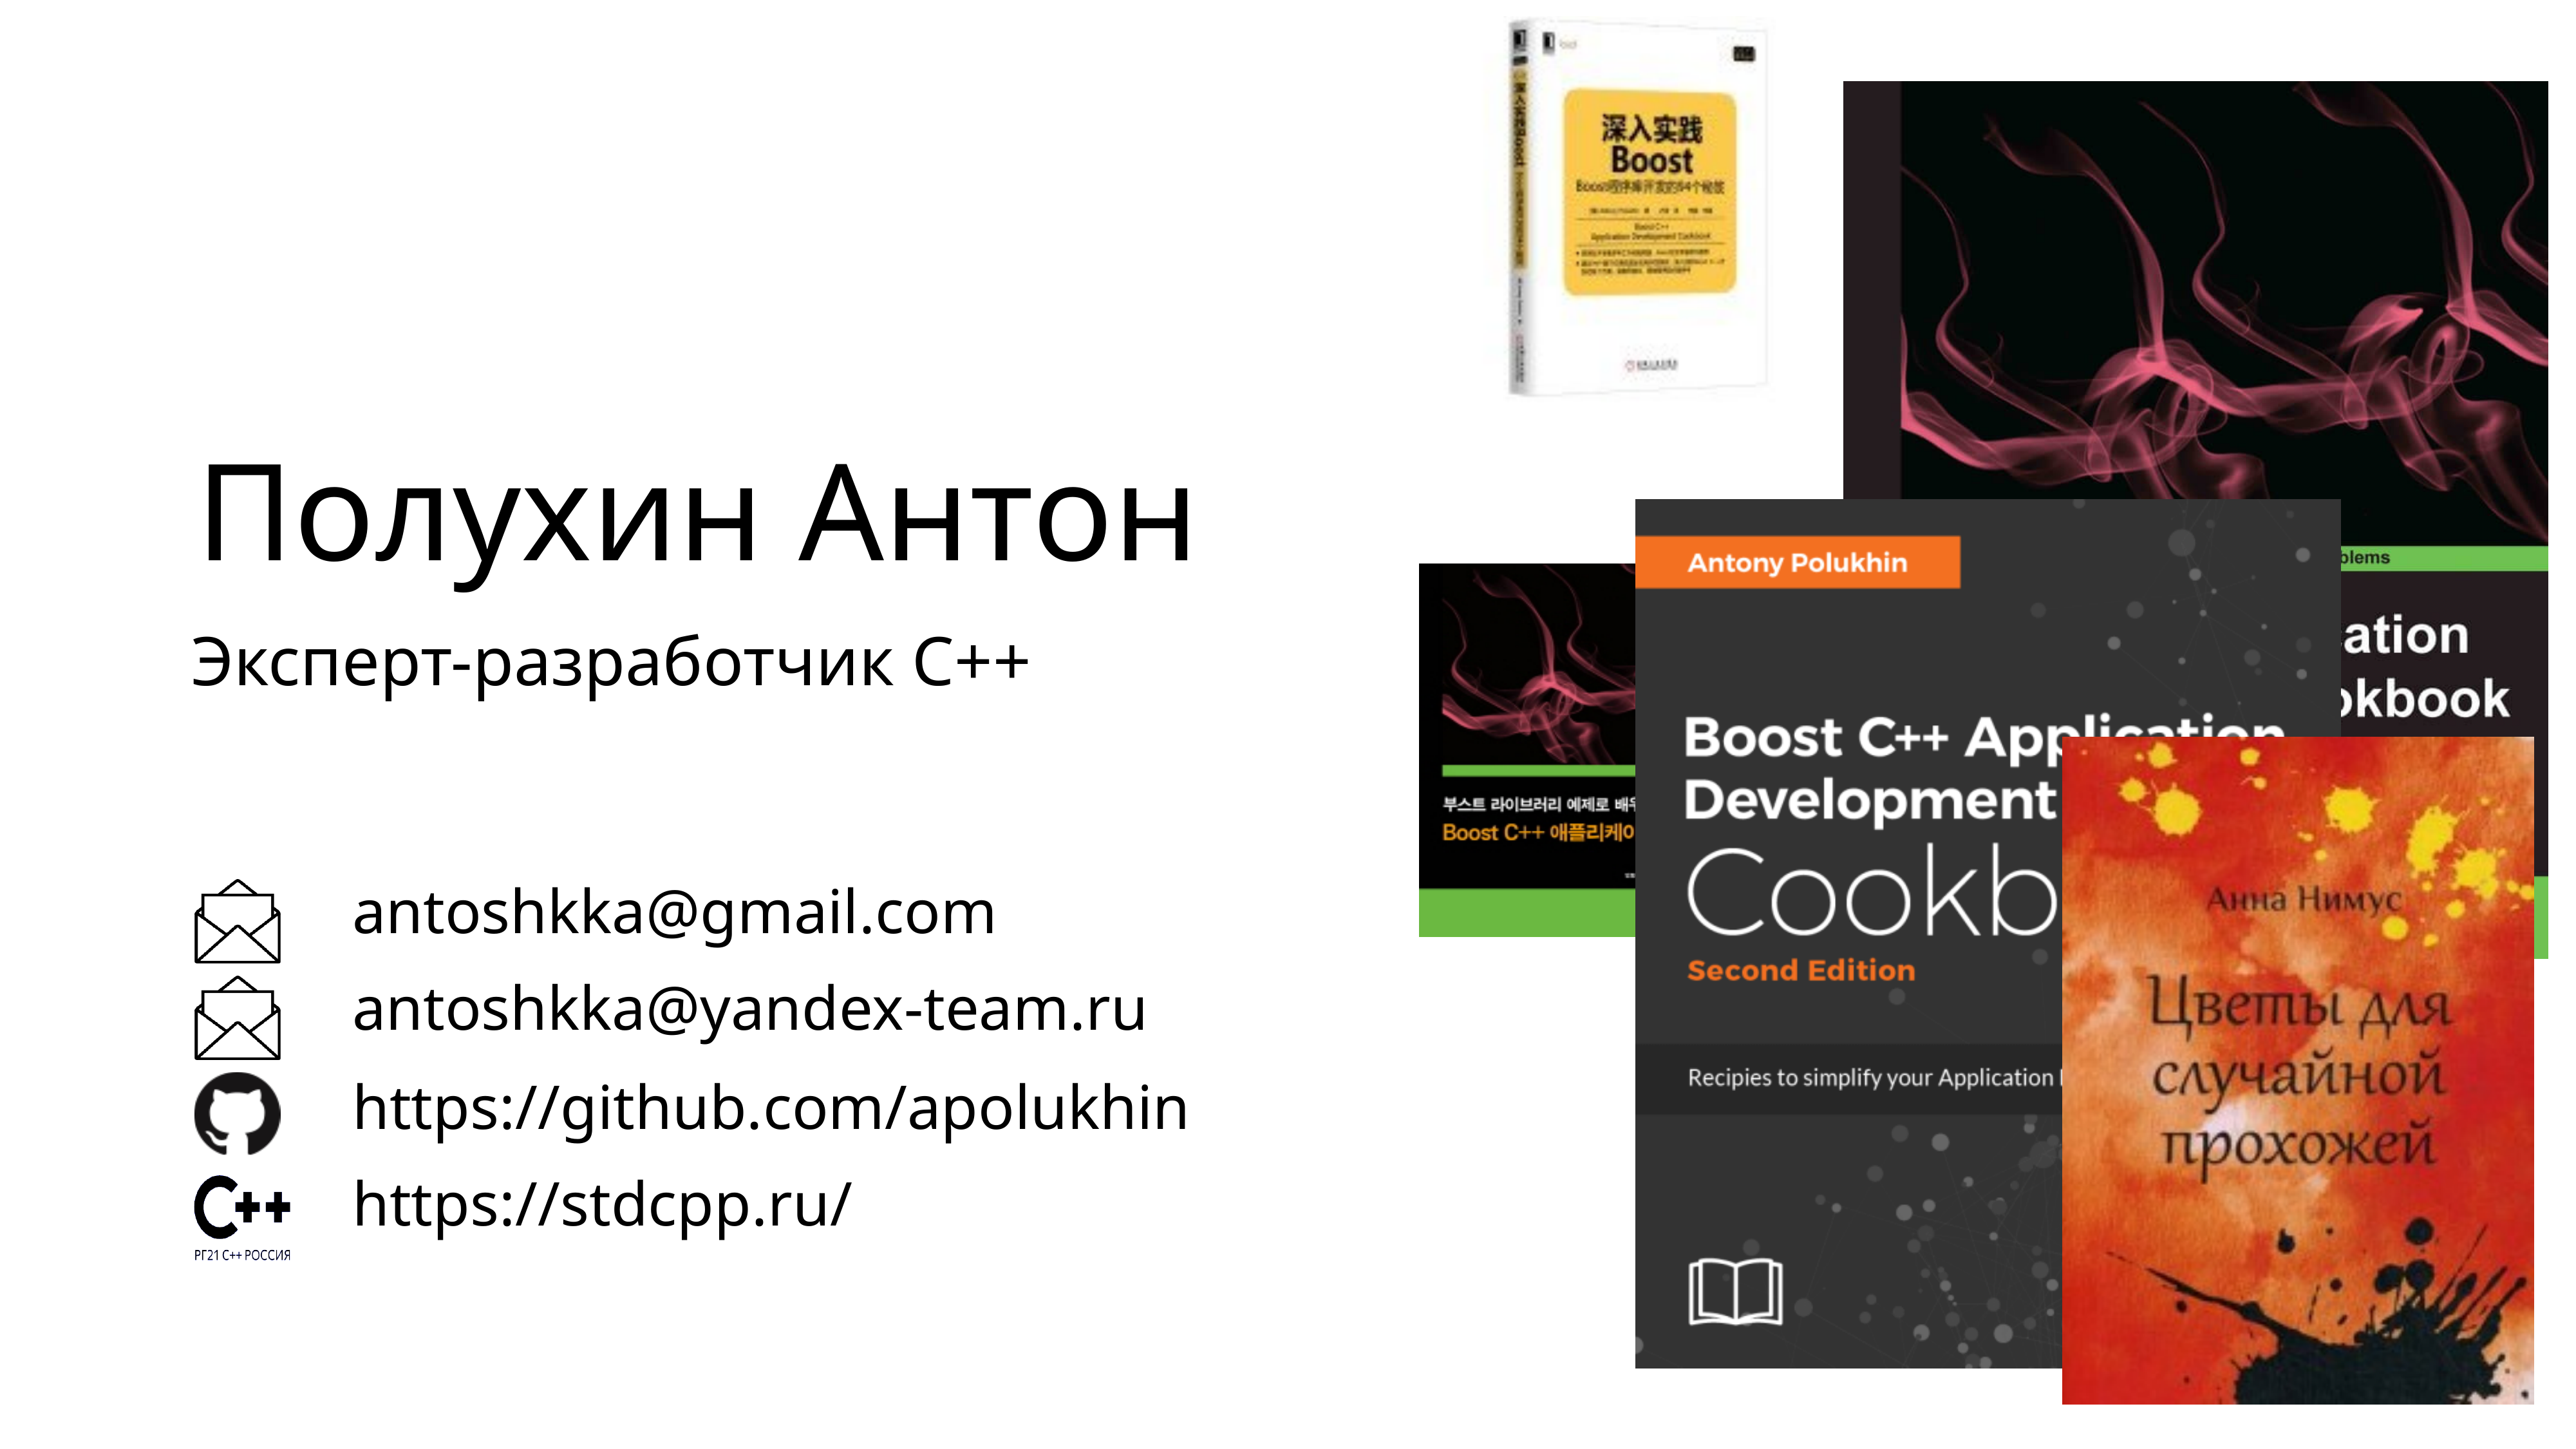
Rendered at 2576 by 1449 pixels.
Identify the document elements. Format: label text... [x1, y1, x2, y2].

list https://stdcpp.ru/ [343, 1173, 1387, 1240]
picture [1447, 16, 1832, 402]
picture [172, 1072, 312, 1287]
list antoshkka@gmail.com [343, 881, 1387, 948]
picture [1419, 81, 2548, 1405]
list https://github.com/apolukhin [343, 1077, 1387, 1144]
title Полухин Антон [187, 440, 1824, 619]
list antoshkka@yandex-team.ru [343, 980, 1387, 1042]
list Эксперт-разработчик C++ [190, 618, 1824, 788]
picture [194, 975, 281, 1060]
picture [194, 878, 281, 963]
